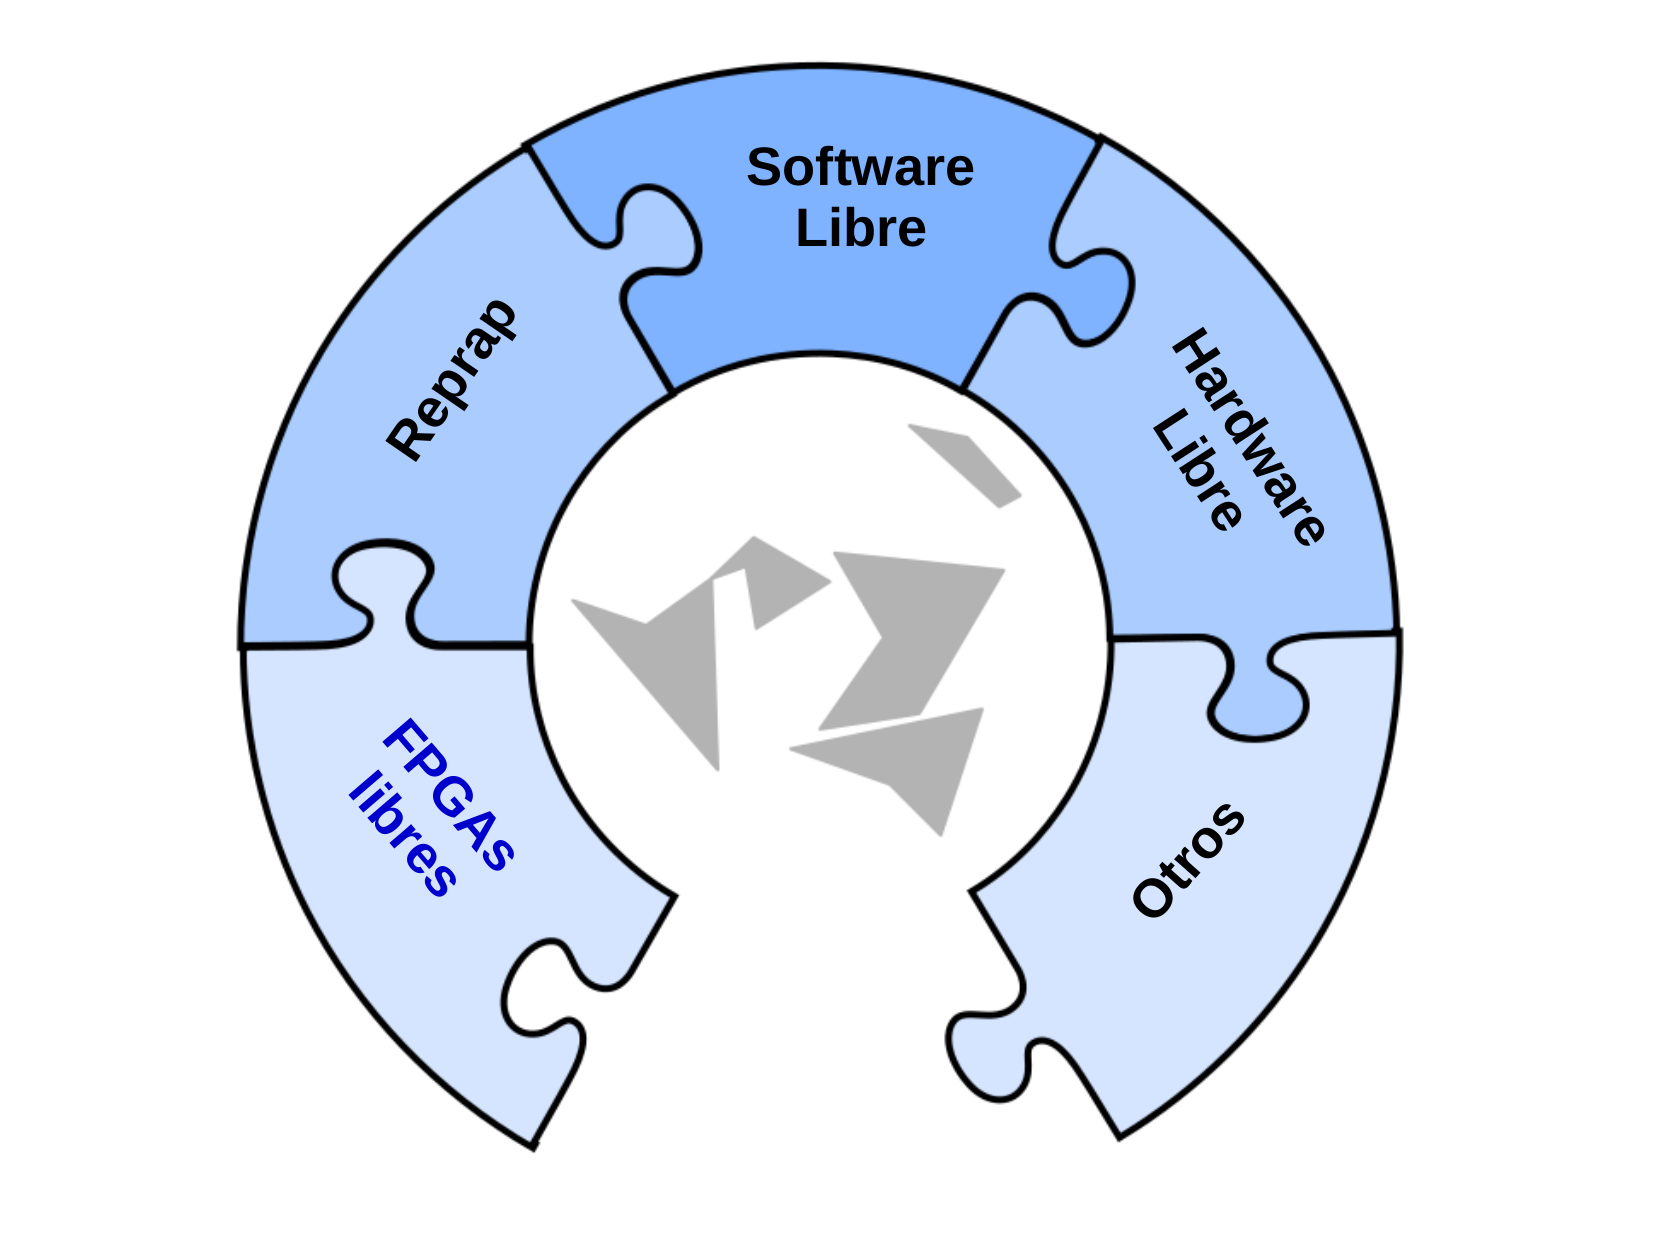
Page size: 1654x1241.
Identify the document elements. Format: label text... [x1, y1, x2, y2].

text_box Reprap [328, 221, 607, 556]
text_box Software Libre [697, 129, 1026, 295]
text_box FPGAs libres [250, 647, 589, 1004]
text_box Otros [1050, 712, 1353, 1033]
text_box Hardware Libre [1043, 257, 1390, 668]
picture [225, 49, 1426, 1186]
